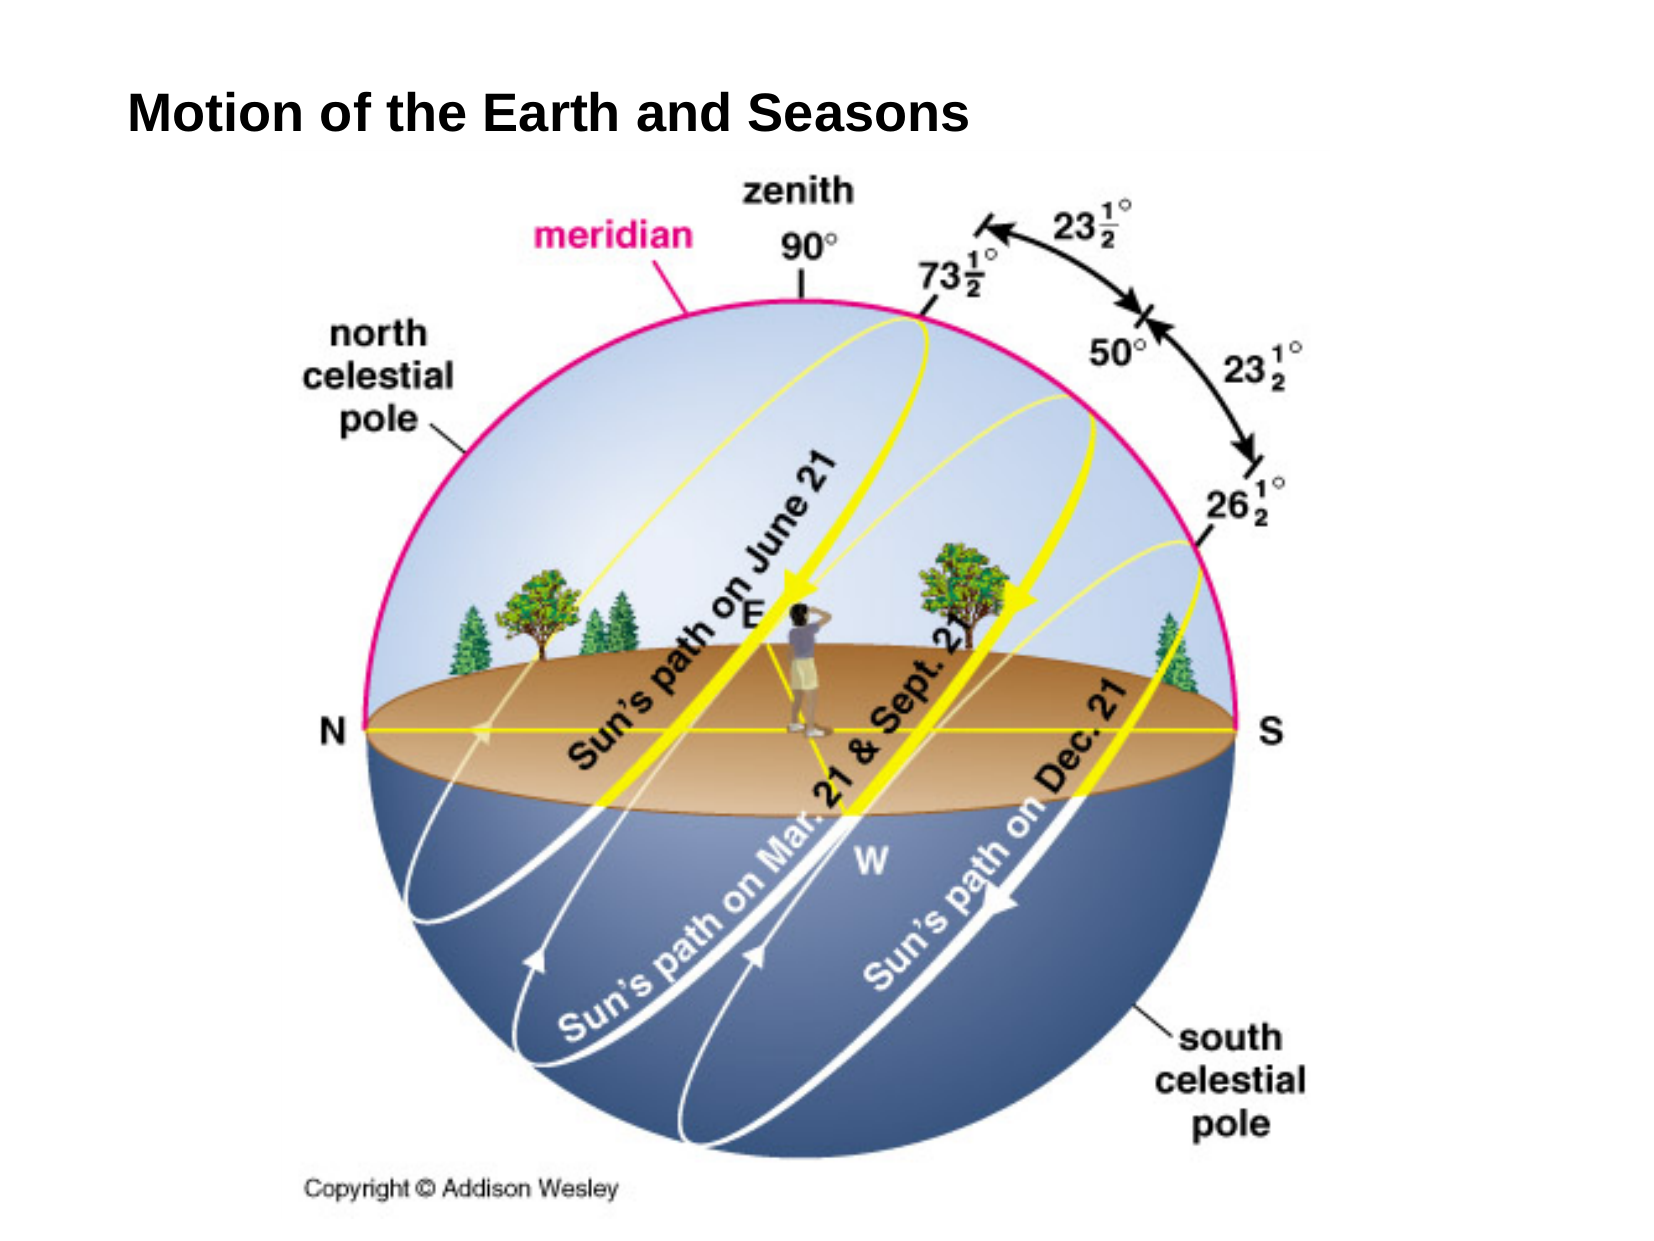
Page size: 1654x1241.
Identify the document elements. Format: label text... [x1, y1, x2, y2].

picture [280, 149, 1330, 1219]
text_box Motion of the Earth and Seasons [112, 75, 1463, 226]
